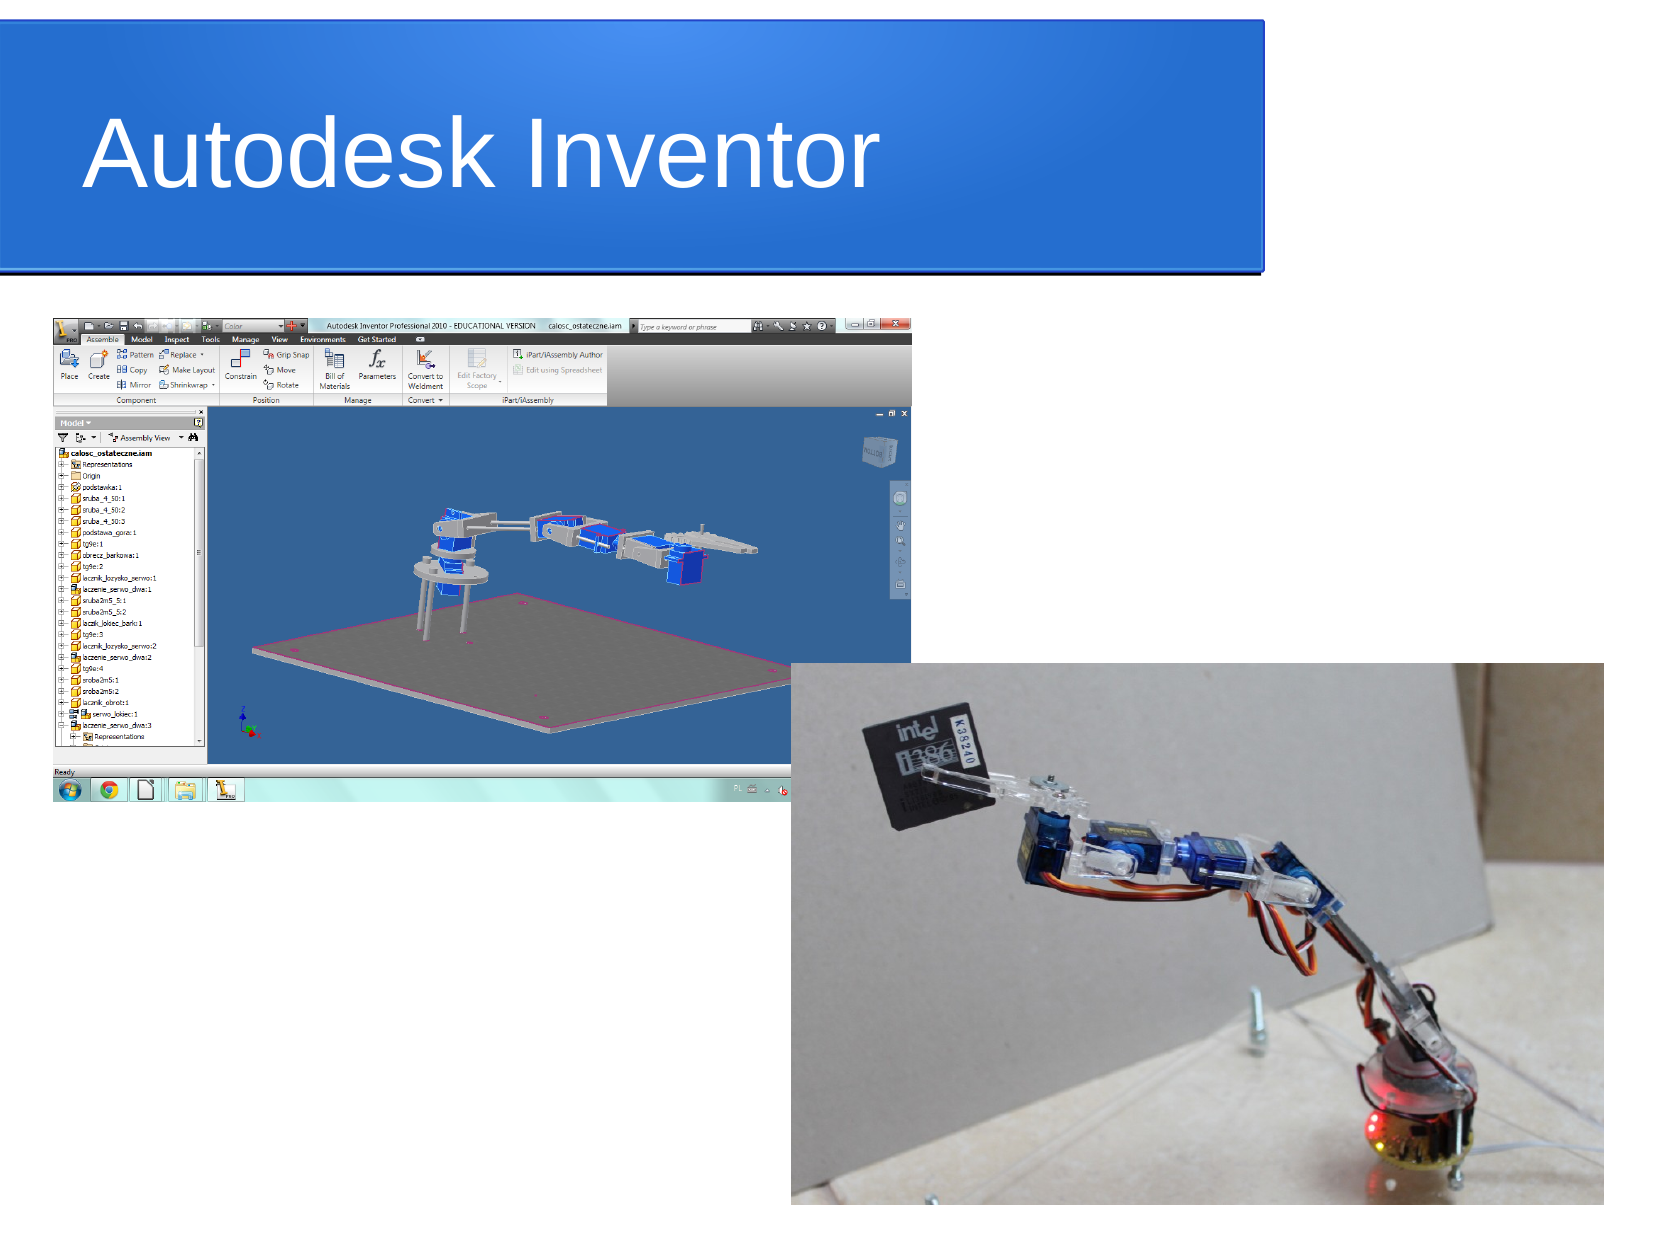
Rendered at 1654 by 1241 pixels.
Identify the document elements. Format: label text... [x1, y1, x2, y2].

title Autodesk Inventor [82, 49, 1250, 257]
picture [53, 318, 1604, 1205]
